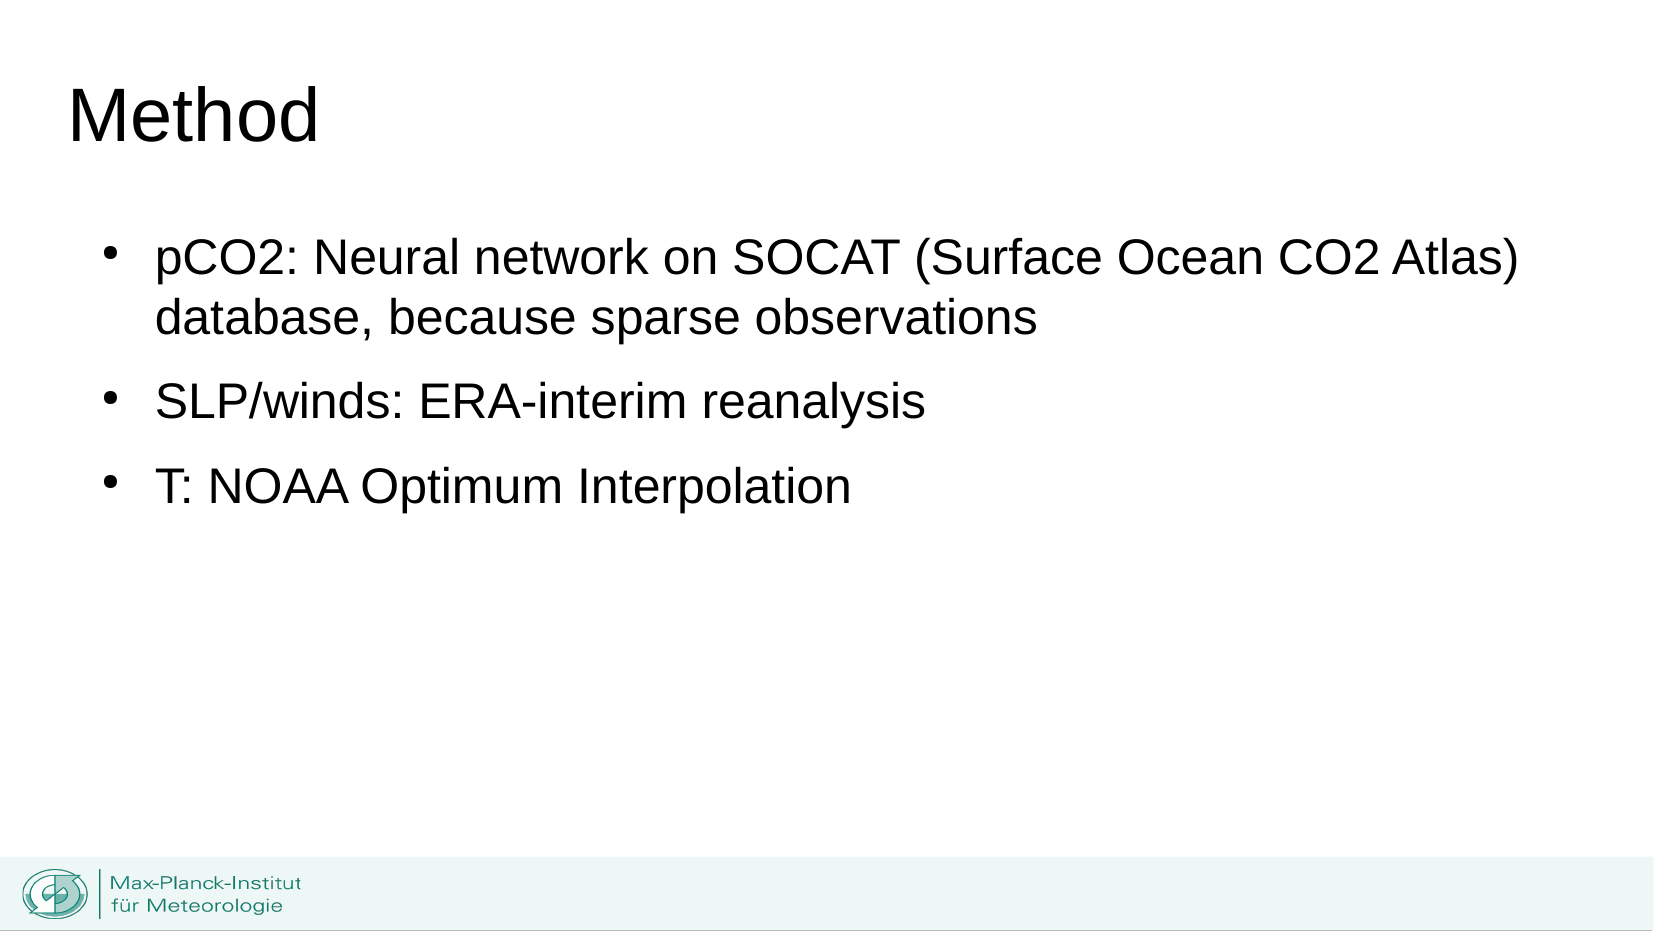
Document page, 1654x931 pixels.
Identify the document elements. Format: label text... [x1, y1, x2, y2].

title Method [67, 37, 1306, 193]
list pCO2: Neural network on SOCAT (Surface Ocean CO2 Atlas) database, because sparse observations SLP/winds: ERA-interim reanalysis T: NOAA Optimum Interpolation [68, 217, 1571, 831]
